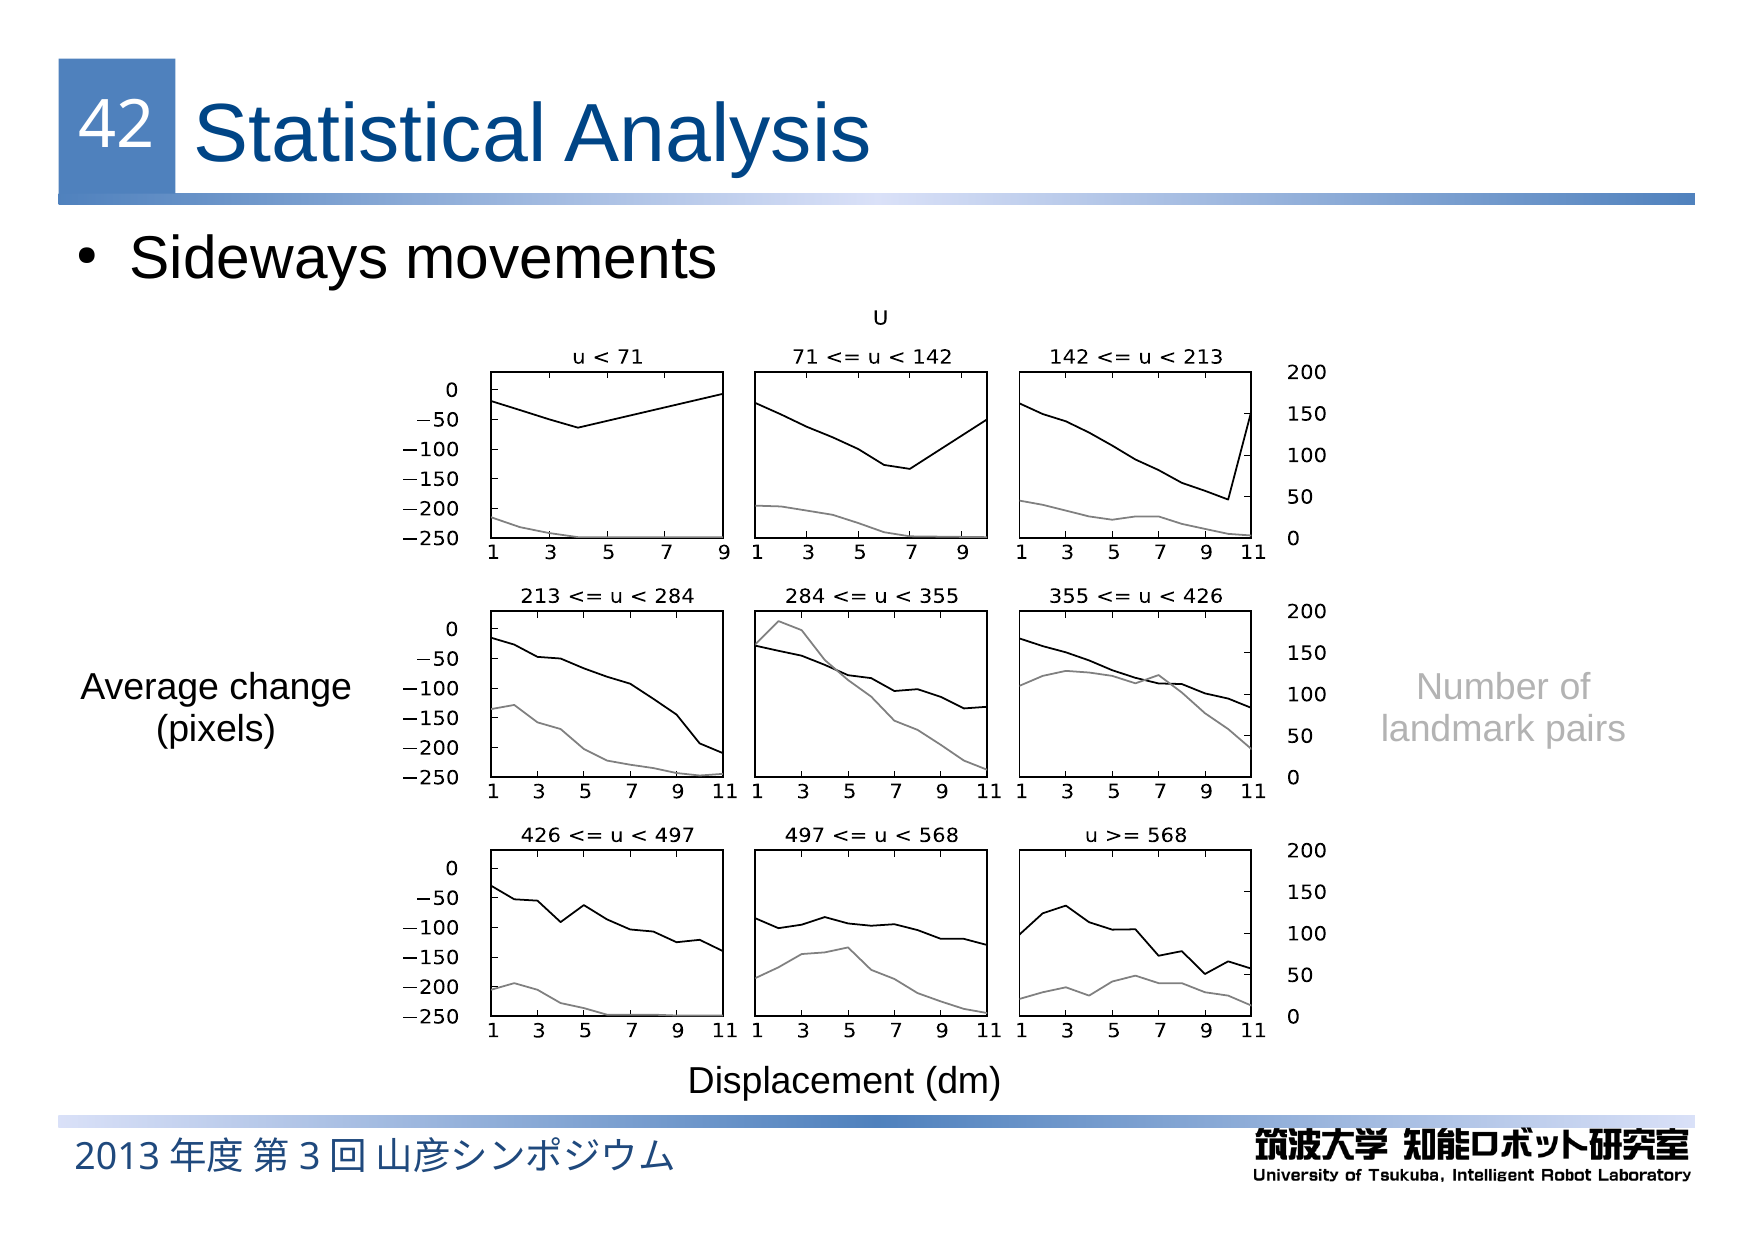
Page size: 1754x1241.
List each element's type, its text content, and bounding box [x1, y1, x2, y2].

text_box Number of landmark pairs [1345, 658, 1661, 758]
text_box Average change (pixels) [58, 658, 374, 758]
picture [1252, 1127, 1691, 1182]
text_box Displacement (dm) [538, 1051, 1151, 1109]
list Sideways movements [58, 223, 1696, 876]
picture [388, 298, 1337, 1049]
title Statistical Analysis [193, 61, 1651, 205]
